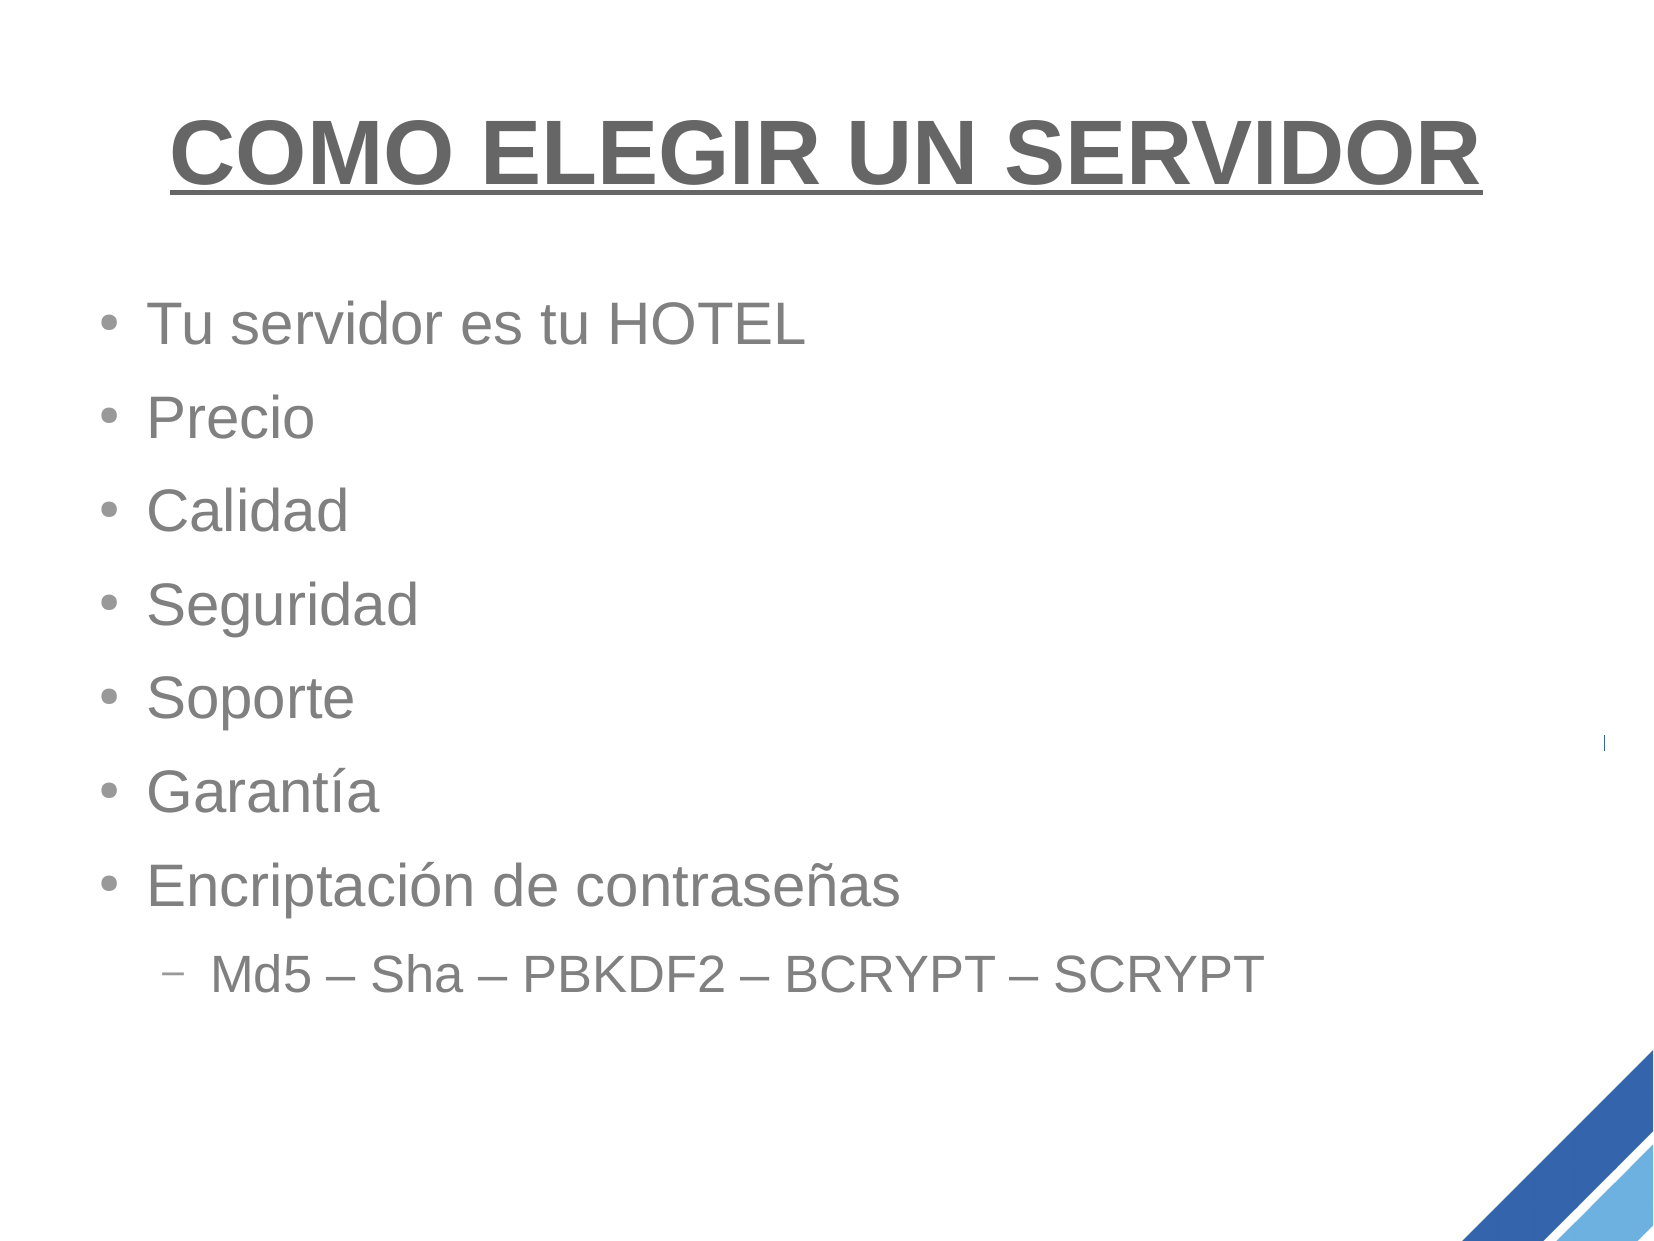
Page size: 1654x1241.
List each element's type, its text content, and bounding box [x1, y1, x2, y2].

list Tu servidor es tu HOTEL Precio Calidad Seguridad Soporte Garantía Encriptación de contraseñas Md5 – Sha – PBKDF2 – BCRYPT – SCRYPT [82, 290, 1571, 1010]
picture [1457, 1049, 1654, 1241]
title COMO ELEGIR UN SERVIDOR [82, 49, 1571, 257]
